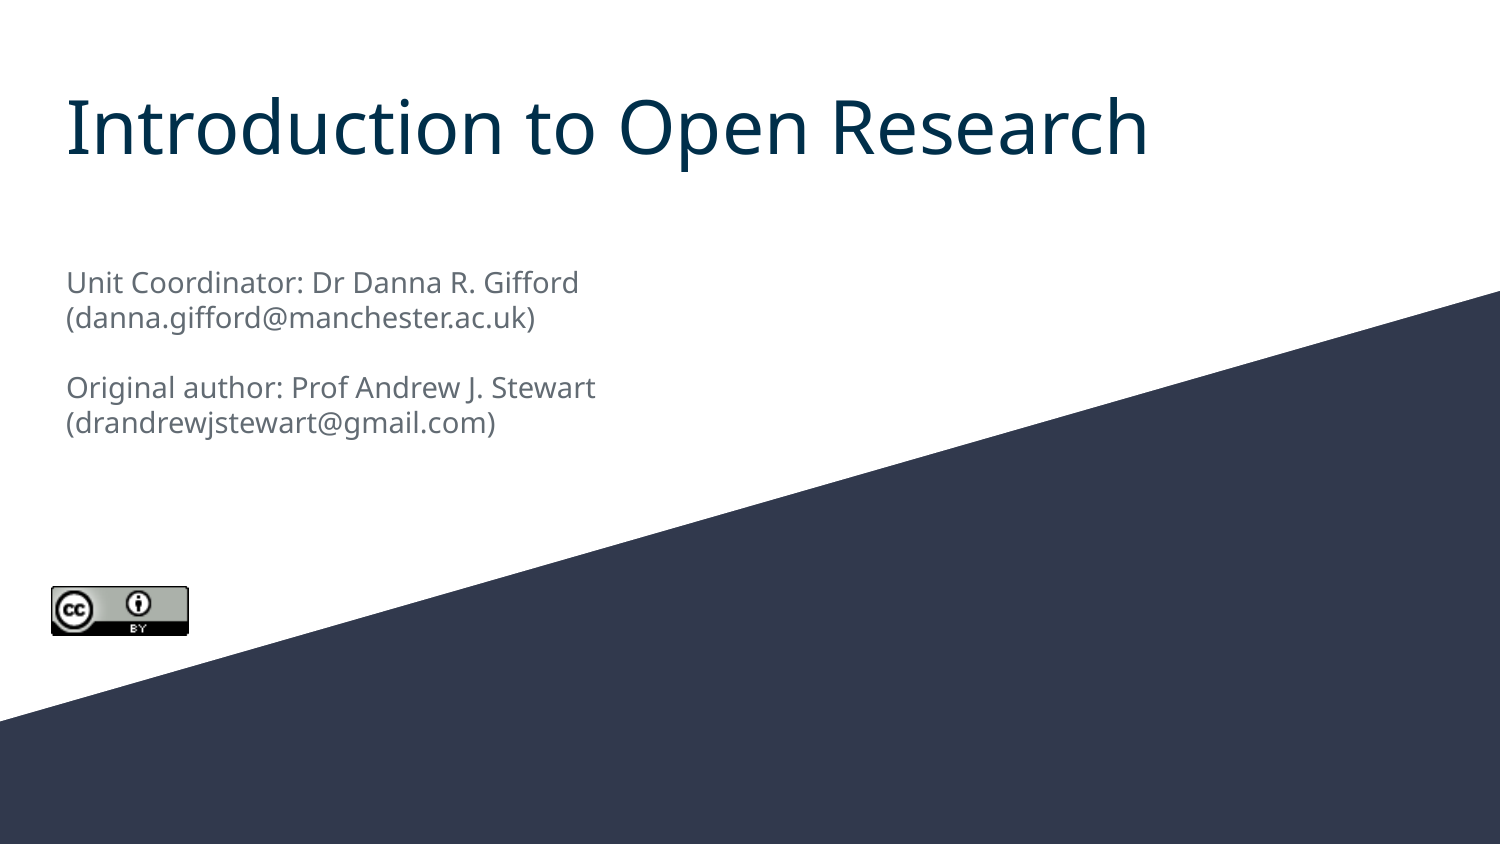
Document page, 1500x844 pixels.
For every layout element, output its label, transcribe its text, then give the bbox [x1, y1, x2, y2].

title Introduction to Open Research [51, 64, 1449, 275]
subtitle Unit Coordinator: Dr Danna R. Gifford (danna.gifford@manchester.ac.uk) Original author: Prof Andrew J. Stewart (drandrewjstewart@gmail.com) [51, 214, 941, 564]
picture [51, 586, 189, 636]
